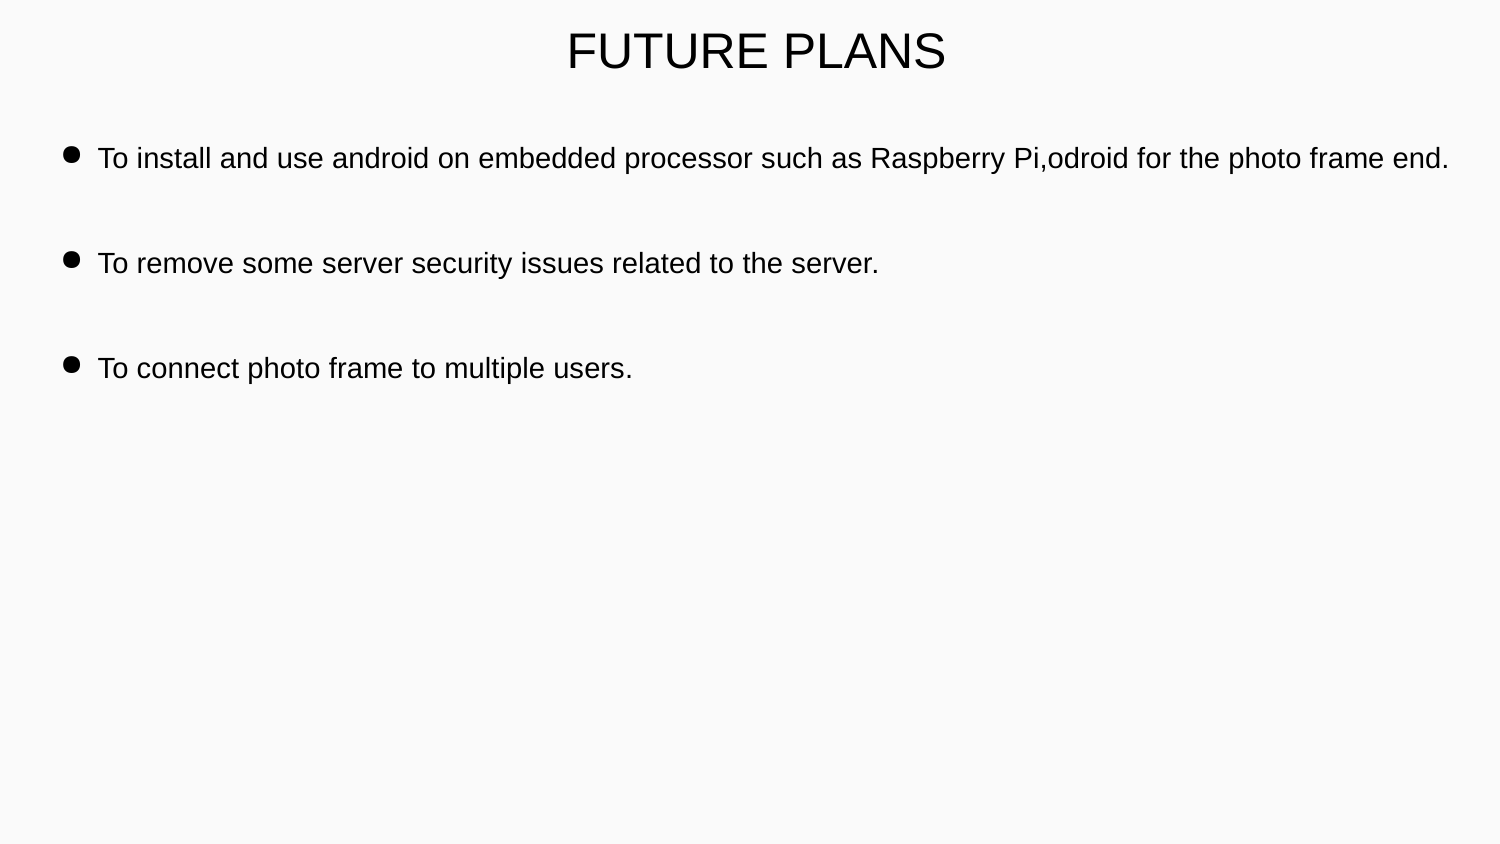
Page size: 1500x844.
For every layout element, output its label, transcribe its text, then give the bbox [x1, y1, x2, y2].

text_box To install and use android on embedded processor such as Raspberry Pi,odroid for the photo frame end. To remove some server security issues related to the server. To connect photo frame to multiple users. [7, 124, 1500, 791]
text_box FUTURE PLANS [0, 3, 1500, 146]
